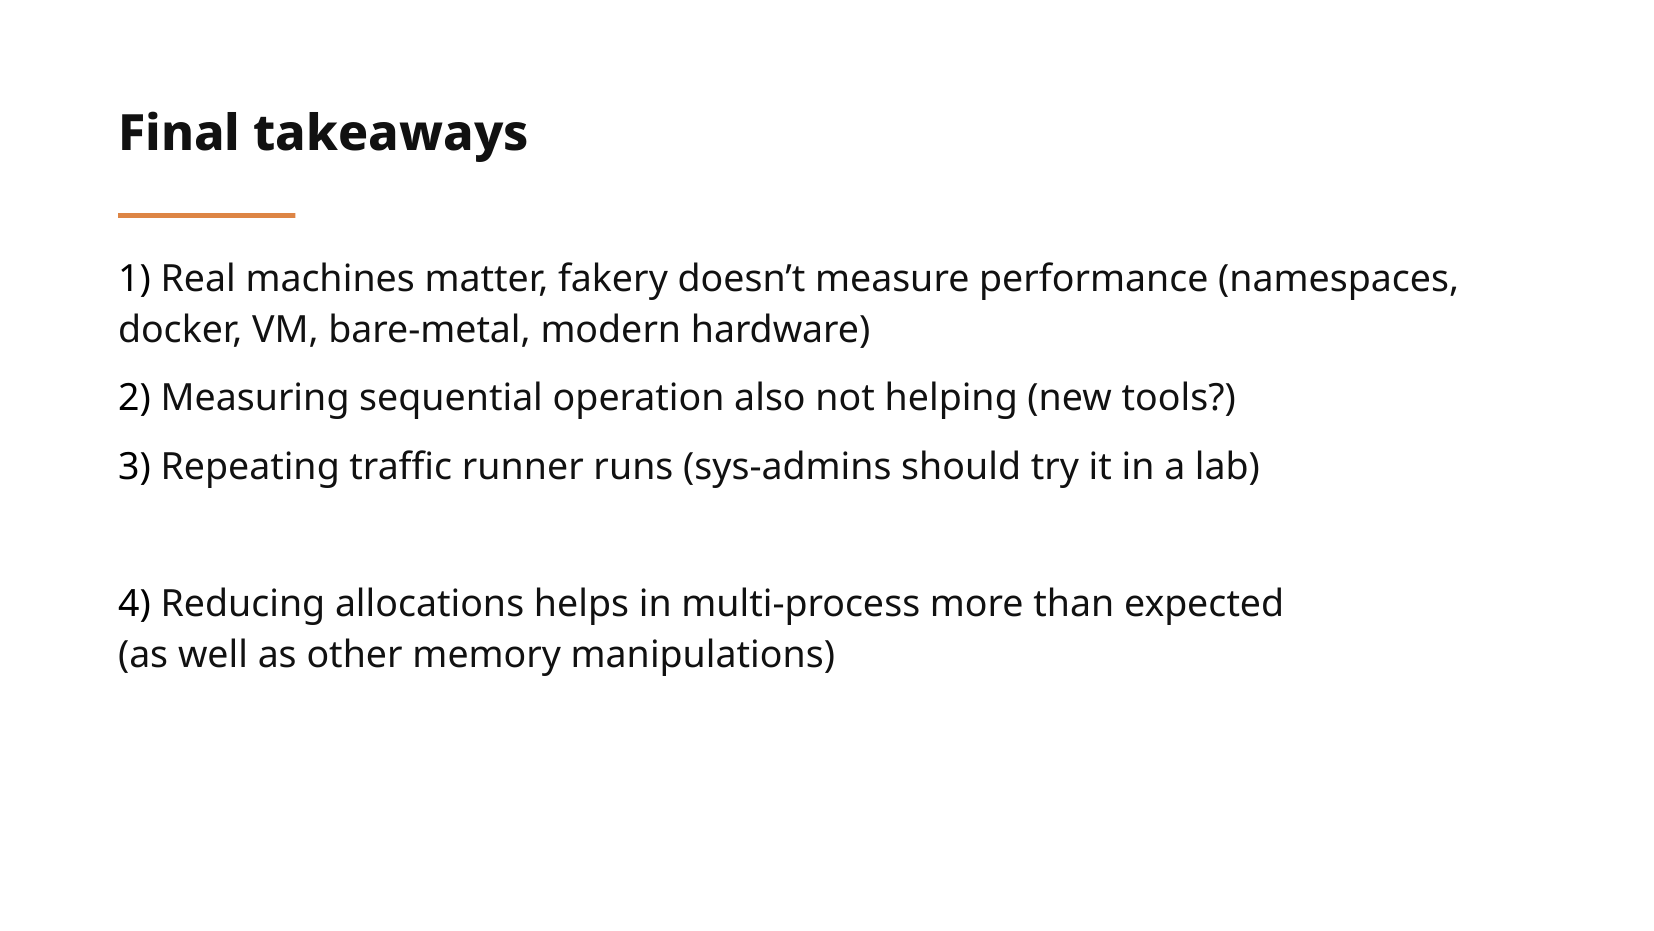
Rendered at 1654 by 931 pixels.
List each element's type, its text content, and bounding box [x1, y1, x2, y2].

list Real machines matter, fakery doesn’t measure performance (namespaces, docker, VM, bare-metal, modern hardware) Measuring sequential operation also not helping (new tools?) Repeating traffic runner runs (sys-admins should try it in a lab) Reducing allocations helps in multi-process more than expected (as well as other memory manipulations) [118, 250, 1536, 783]
title Final takeaways [118, 94, 1536, 166]
